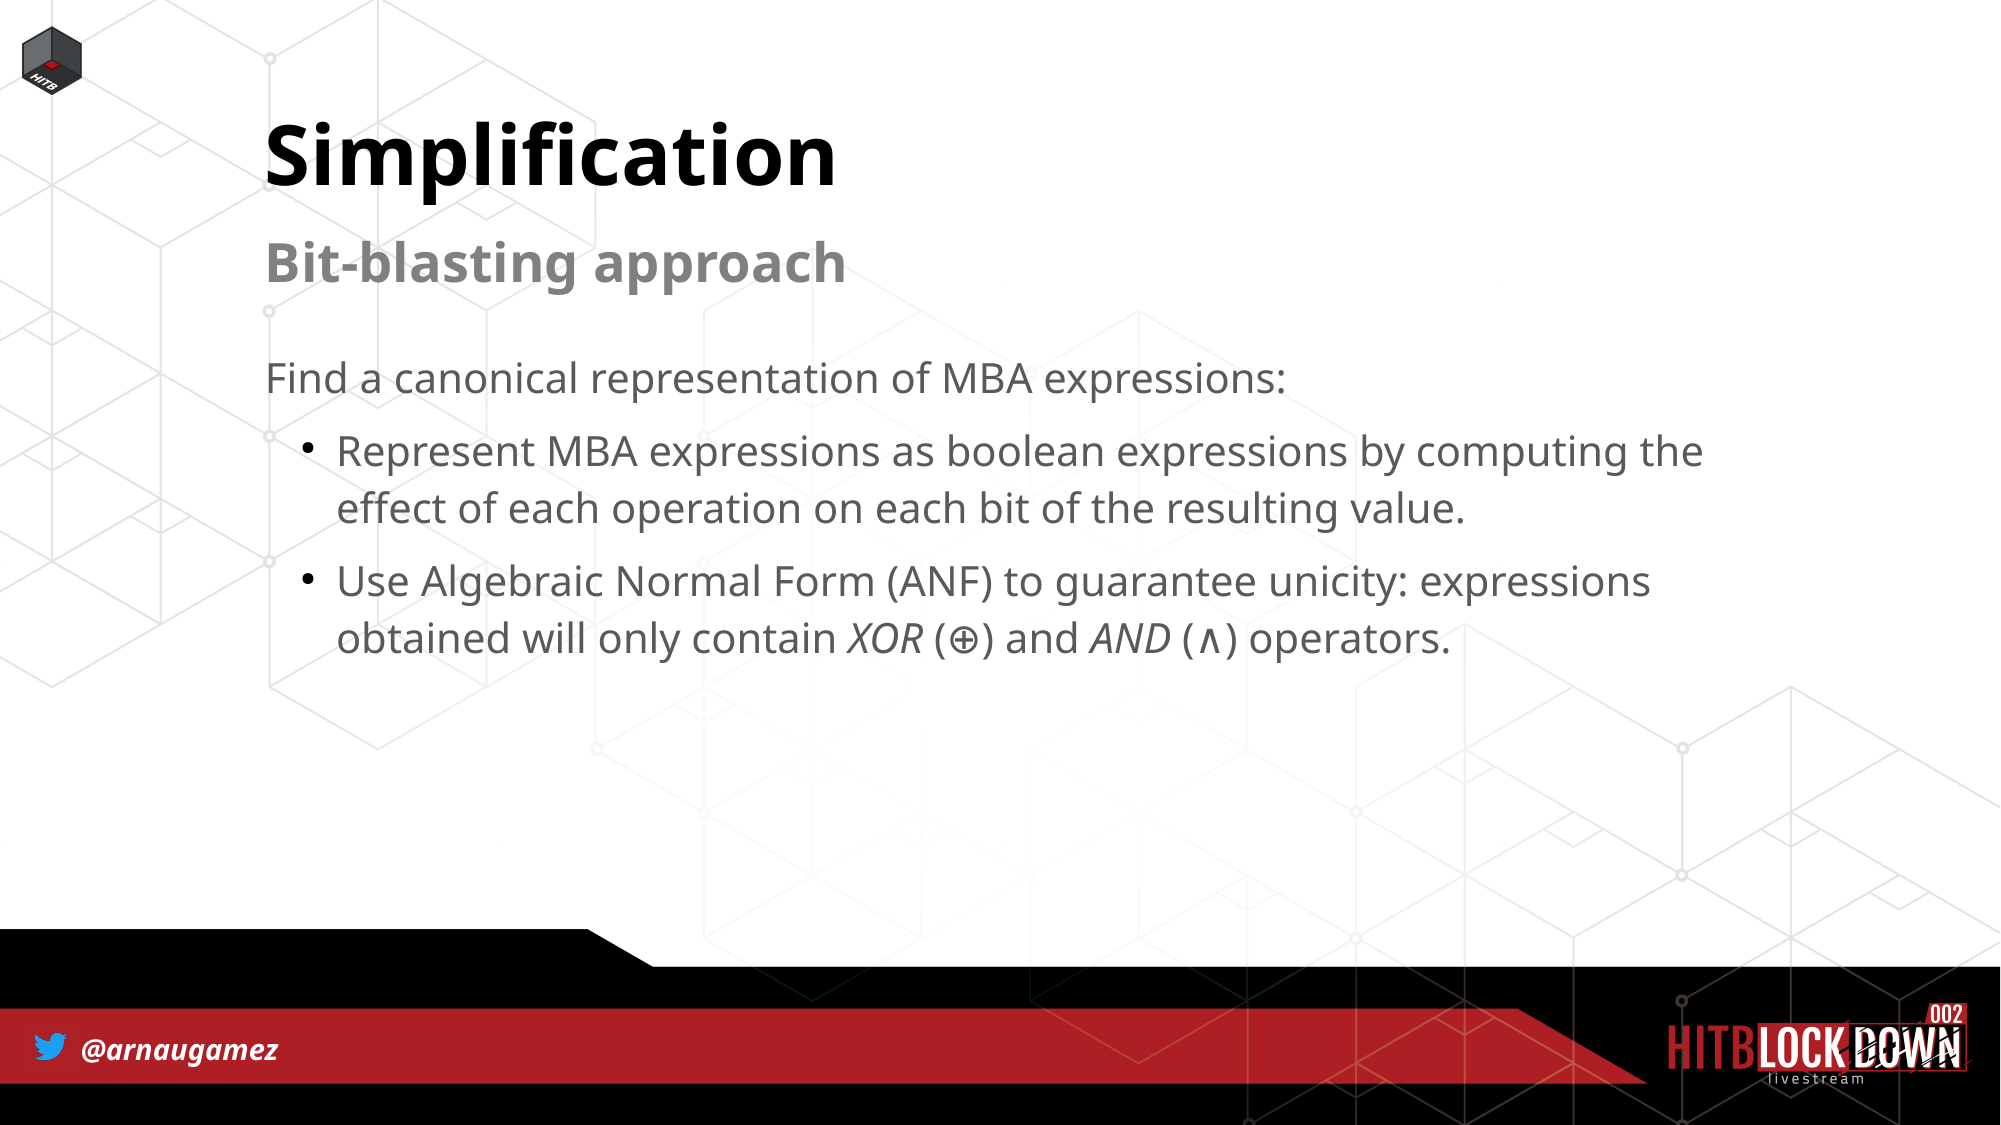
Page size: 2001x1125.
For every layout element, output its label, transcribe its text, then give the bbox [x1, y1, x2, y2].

title Simplification [249, 108, 1750, 210]
text_box Bit-blasting approach [249, 227, 1790, 322]
text_box Find a canonical representation of MBA expressions: Represent MBA expressions as boolean expressions by computing the effect of each operation on each bit of the resulting value. Use Algebraic Normal Form (ANF) to guarantee unicity: expressions obtained will only contain XOR (⊕) and AND (∧) operators. [250, 336, 1751, 826]
picture [0, 0, 2001, 1125]
